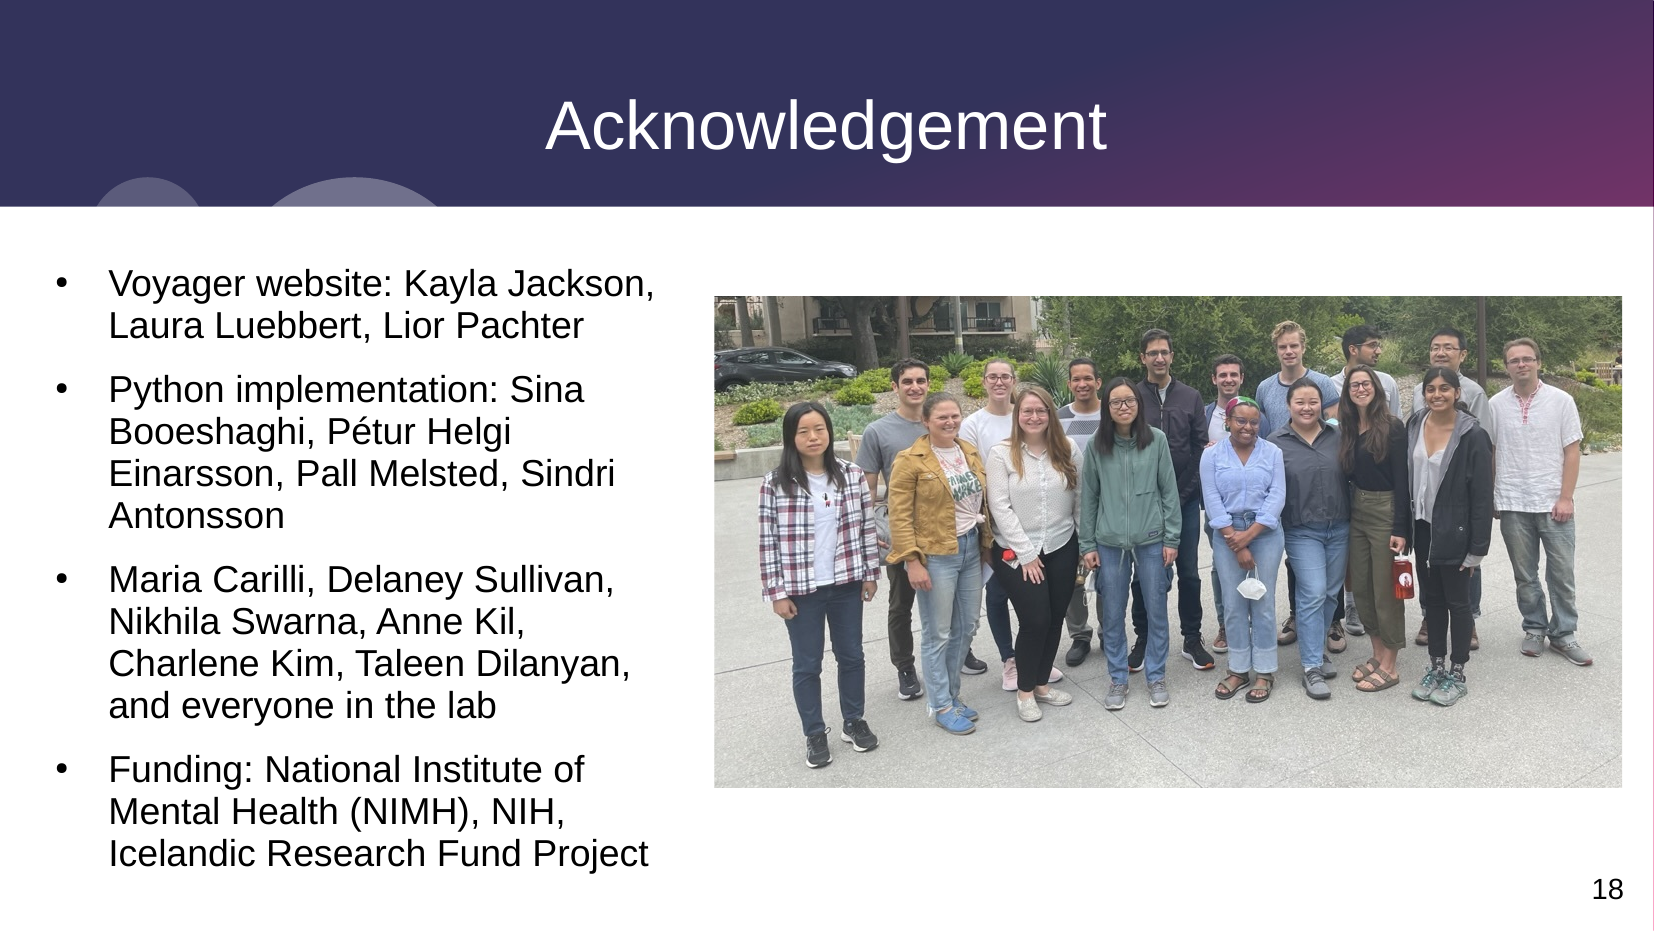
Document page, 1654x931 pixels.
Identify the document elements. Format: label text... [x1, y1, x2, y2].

title Acknowledgement [88, 44, 1565, 207]
list Voyager website: Kayla Jackson, Laura Luebbert, Lior Pachter Python implementation: Sina Booeshaghi, Pétur Helgi Einarsson, Pall Melsted, Sindri Antonsson Maria Carilli, Delaney Sullivan, Nikhila Swarna, Anne Kil, Charlene Kim, Taleen Dilanyan, and everyone in the lab Funding: National Institute of Mental Health (NIMH), NIH, Icelandic Research Fund Project [37, 262, 676, 901]
picture [714, 296, 1623, 788]
